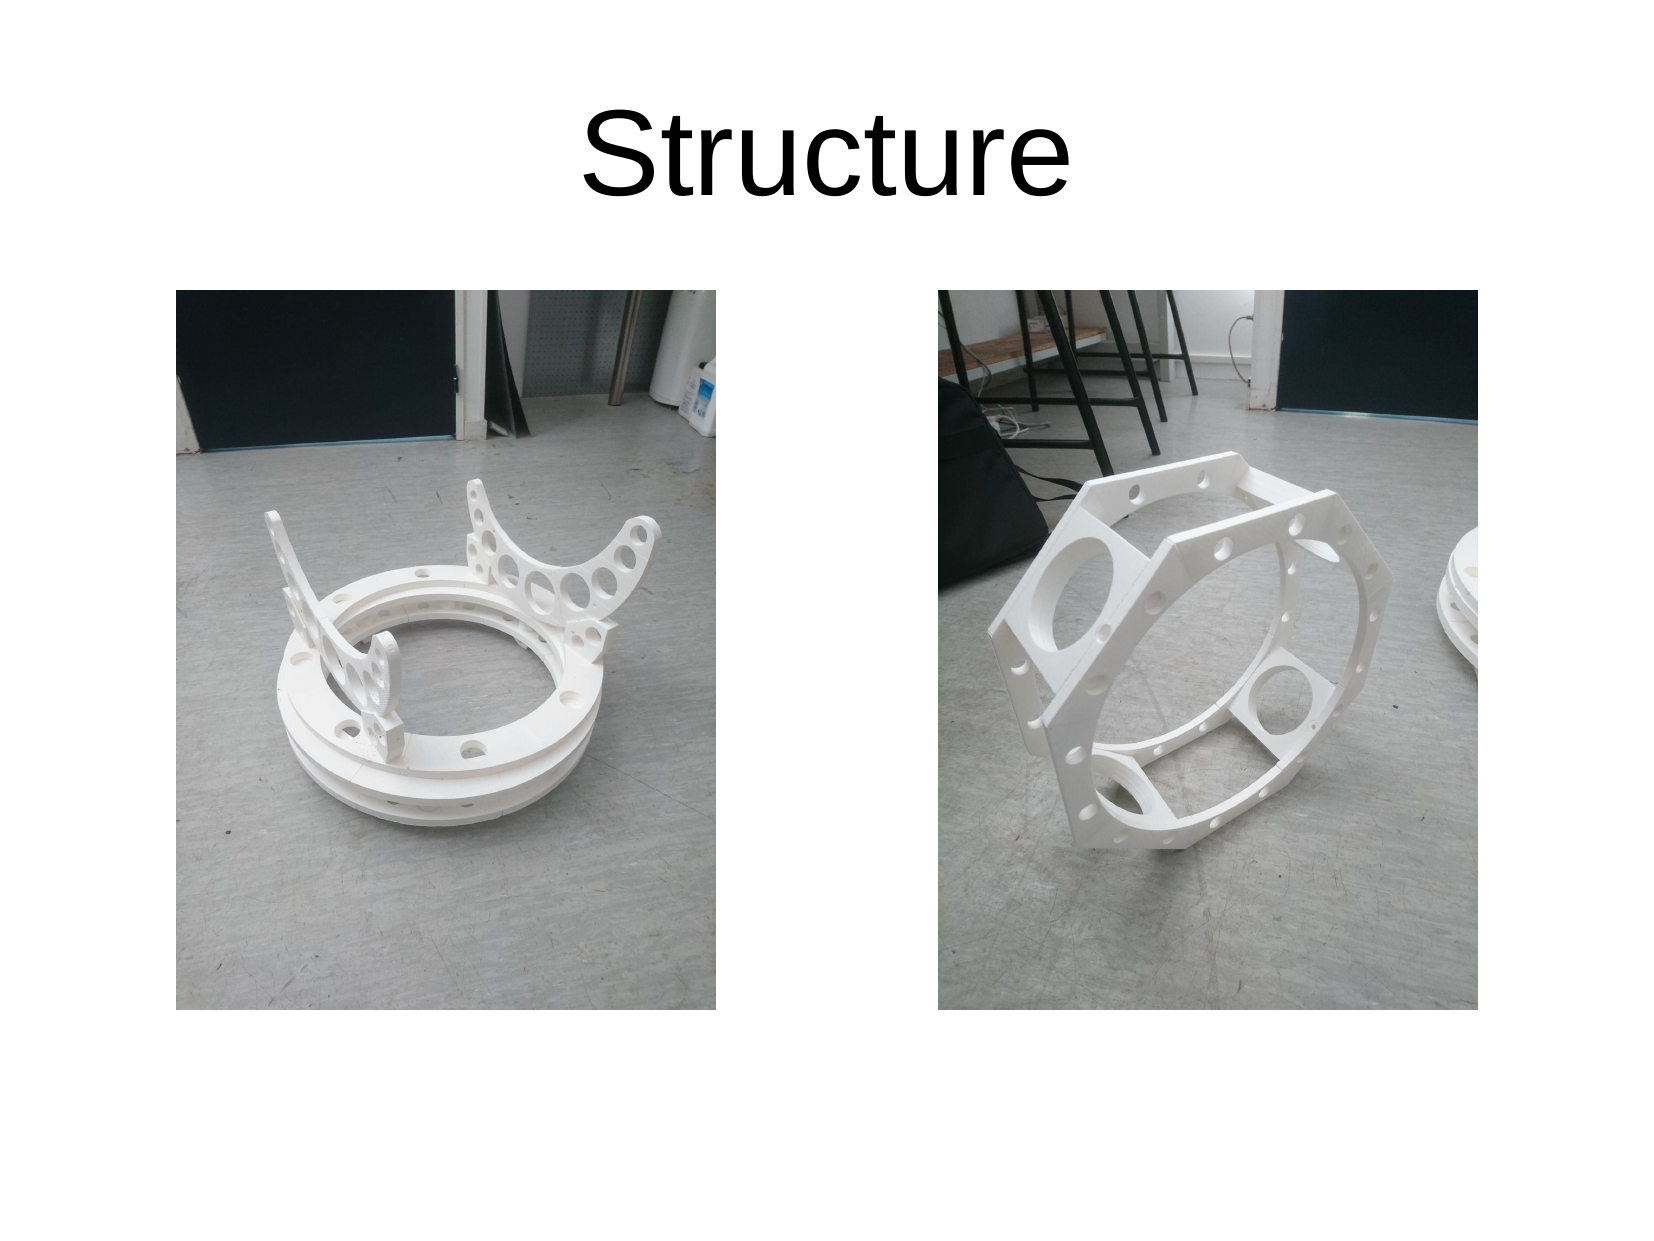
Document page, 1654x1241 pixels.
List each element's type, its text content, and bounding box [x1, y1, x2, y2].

picture [176, 290, 716, 1010]
picture [938, 290, 1478, 1010]
title Structure [82, 49, 1571, 257]
